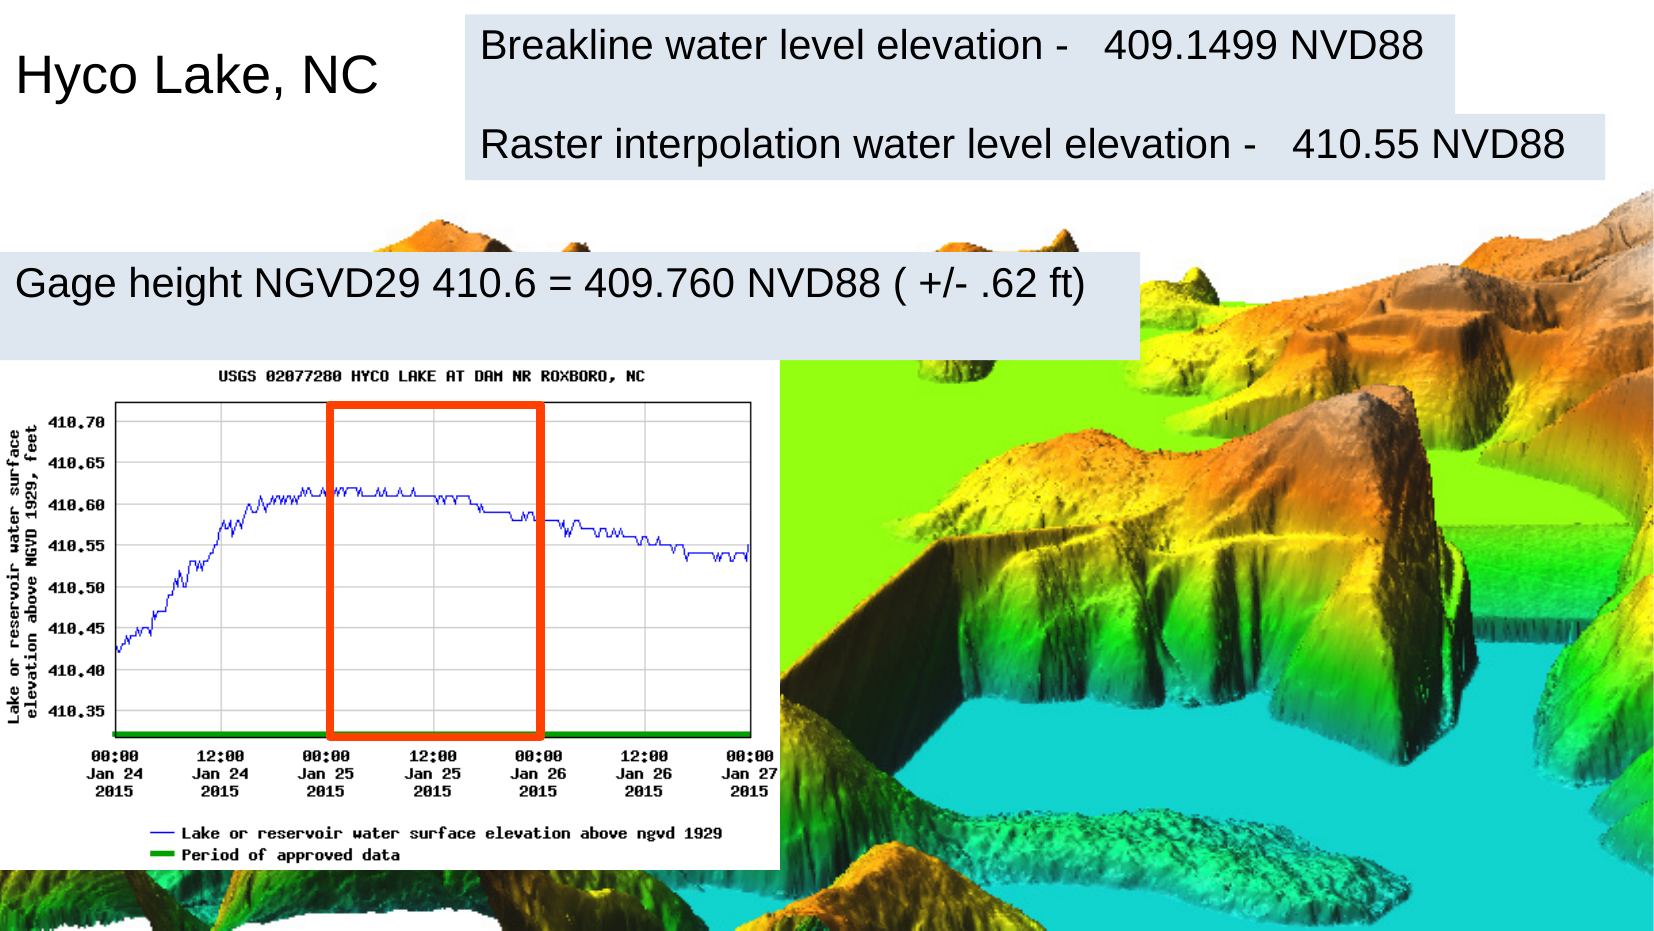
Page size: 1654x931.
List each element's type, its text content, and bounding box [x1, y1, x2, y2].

text_box Gage height NGVD29 410.6 = 409.760 NVD88 ( +/- .62 ft) [0, 252, 1141, 361]
picture [0, 0, 1654, 931]
text_box Raster interpolation water level elevation - 410.55 NVD88 [465, 113, 1606, 181]
title Hyco Lake, NC [15, 14, 458, 136]
text_box Breakline water level elevation - 409.1499 NVD88 [465, 14, 1456, 113]
